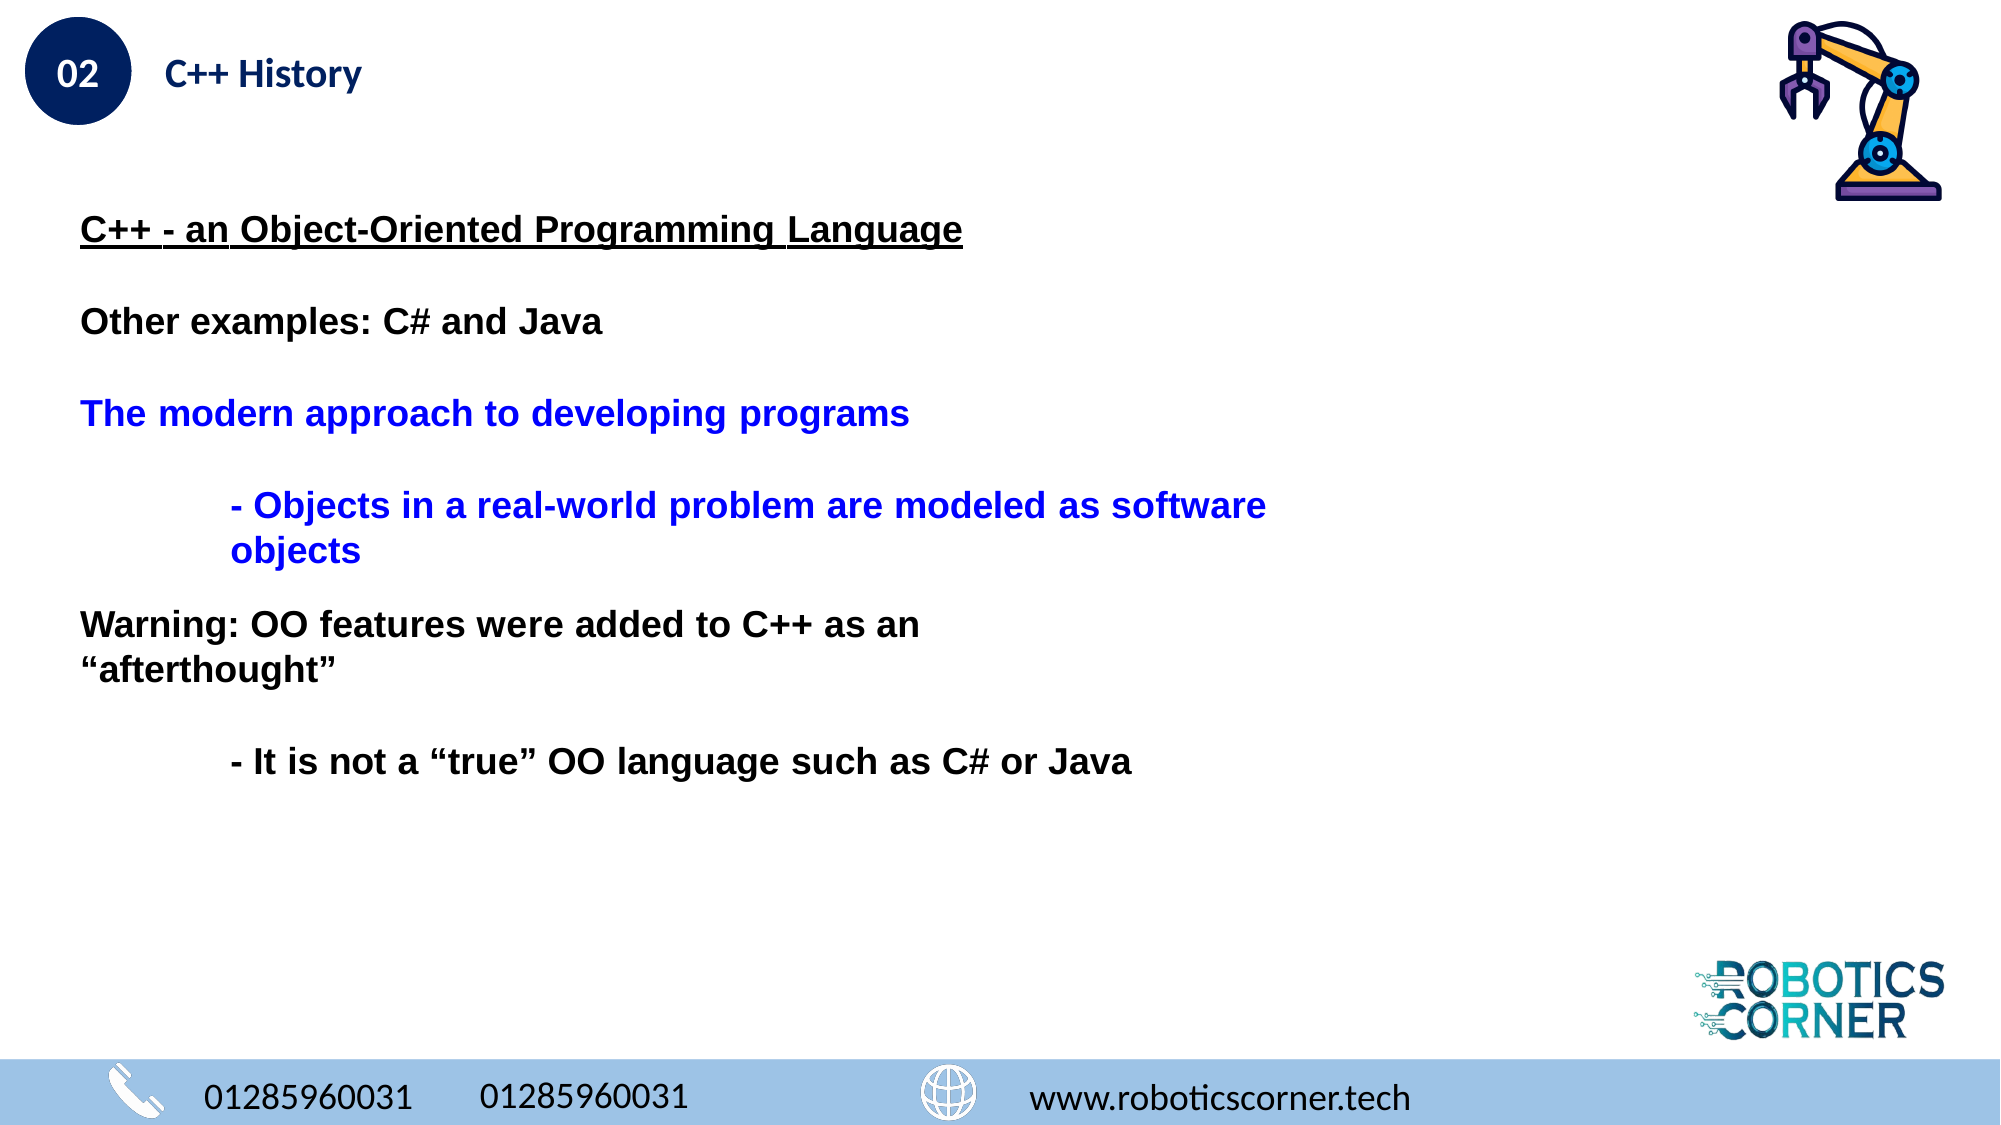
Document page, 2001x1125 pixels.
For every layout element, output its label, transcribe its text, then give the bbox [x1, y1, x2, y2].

picture [1680, 859, 1953, 1059]
text_box 02 [22, 14, 134, 128]
picture [915, 1059, 981, 1125]
text_box [0, 1059, 915, 1125]
text_box C++ History [150, 38, 622, 103]
text_box [981, 1059, 2000, 1125]
text_box 01285960031 [189, 1064, 495, 1125]
text_box Warning: OO features were added to C++ as an “afterthought” - It is not a “true” OO language such as C# or Java [78, 597, 1188, 783]
picture [1771, 21, 1950, 201]
text_box www.roboticscorner.tech [1014, 1065, 1531, 1125]
picture [103, 1057, 170, 1124]
text_box 01285960031 [465, 1063, 811, 1124]
text_box C++ - an Object-Oriented Programming Language Other examples: C# and Java The modern approach to developing programs - Objects in a real-world problem are modeled as software objects [78, 202, 1406, 572]
